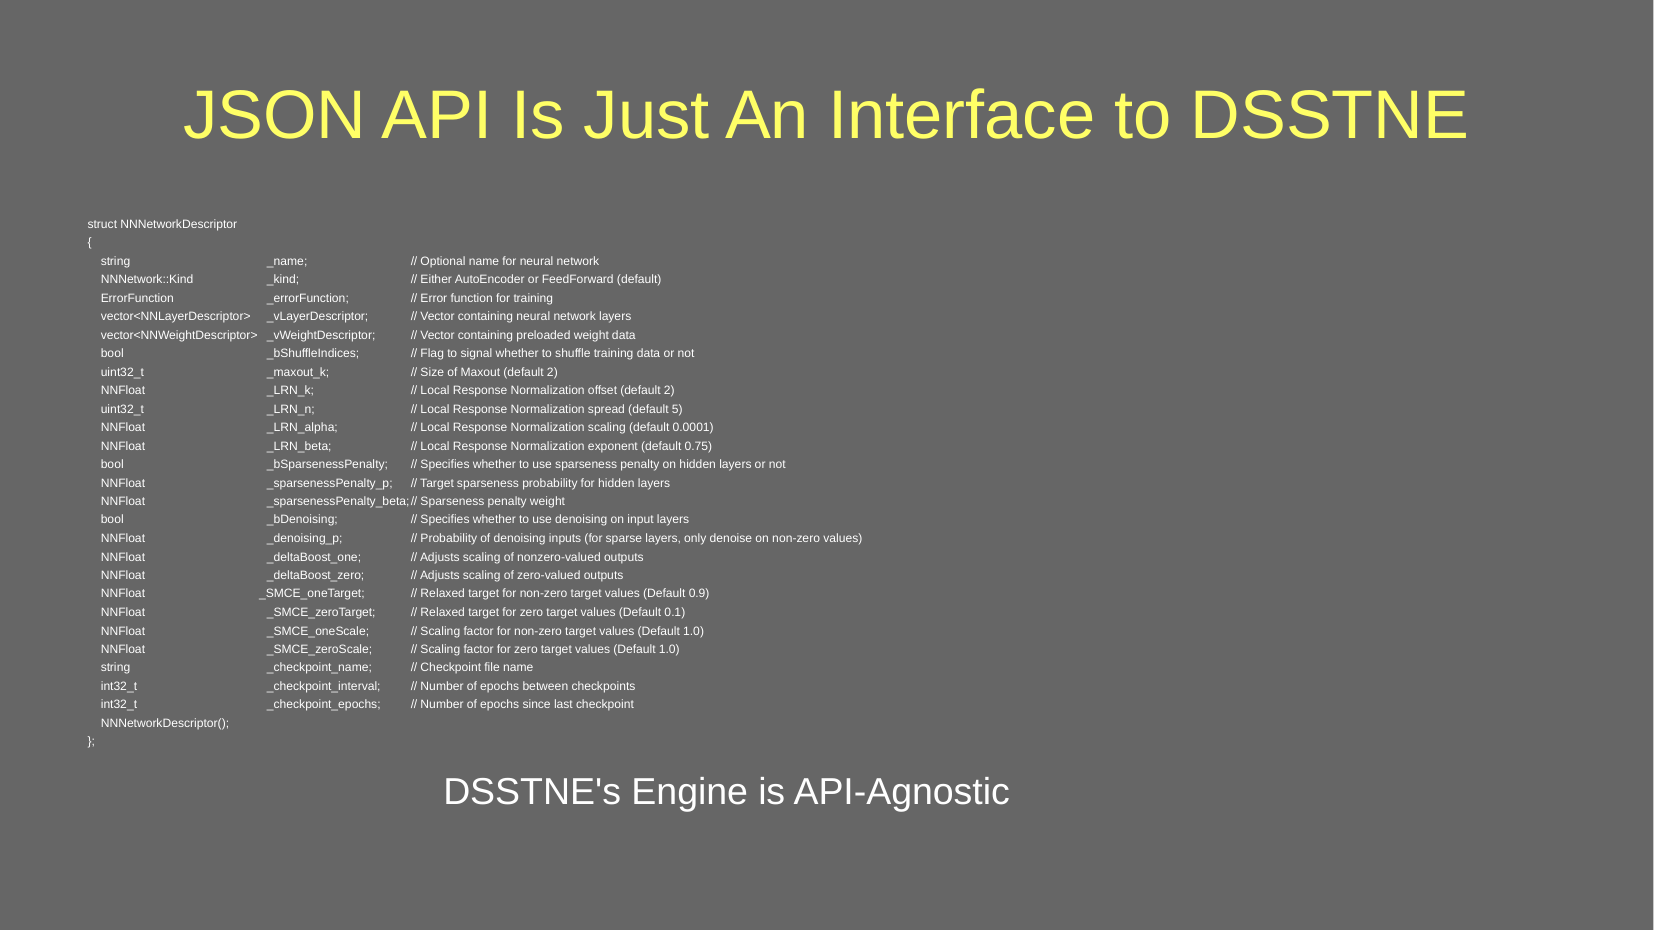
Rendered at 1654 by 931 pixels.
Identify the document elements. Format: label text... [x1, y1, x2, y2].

text_box DSSTNE's Engine is API-Agnostic [428, 762, 1026, 820]
list struct NNNetworkDescriptor { string _name; // Optional name for neural network NNNetwork::Kind _kind; // Either AutoEncoder or FeedForward (default) ErrorFunction _errorFunction; // Error function for training vector<NNLayerDescriptor> _vLayerDescriptor; // Vector containing neural network layers vector<NNWeightDescriptor> _vWeightDescriptor; // Vector containing preloaded weight data bool _bShuffleIndices; // Flag to signal whether to shuffle training data or not uint32_t _maxout_k; // Size of Maxout (default 2) NNFloat _LRN_k; // Local Response Normalization offset (default 2) uint32_t _LRN_n; // Local Response Normalization spread (default 5) NNFloat _LRN_alpha; // Local Response Normalization scaling (default 0.0001) NNFloat _LRN_beta; // Local Response Normalization exponent (default 0.75) bool _bSparsenessPenalty; // Specifies whether to use sparseness penalty on hidden layers or not NNFloat _sparsenessPenalty_p; // Target sparseness probability for hidden layers NNFloat _sparsenessPenalty_beta; // Sparseness penalty weight bool _bDenoising; // Specifies whether to use denoising on input layers NNFloat _denoising_p; // Probability of denoising inputs (for sparse layers, only denoise on non-zero values) NNFloat _deltaBoost_one; // Adjusts scaling of nonzero-valued outputs NNFloat _deltaBoost_zero; // Adjusts scaling of zero-valued outputs NNFloat _SMCE_oneTarget; // Relaxed target for non-zero target values (Default 0.9) NNFloat _SMCE_zeroTarget; // Relaxed target for zero target values (Default 0.1) NNFloat _SMCE_oneScale; // Scaling factor for non-zero target values (Default 1.0) NNFloat _SMCE_zeroScale; // Scaling factor for zero target values (Default 1.0) string _checkpoint_name; // Checkpoint file name int32_t _checkpoint_interval; // Number of epochs between checkpoints int32_t _checkpoint_epochs; // Number of epochs since last checkpoint NNNetworkDescriptor(); }; [82, 217, 1571, 757]
title JSON API Is Just An Interface to DSSTNE [82, 36, 1571, 193]
